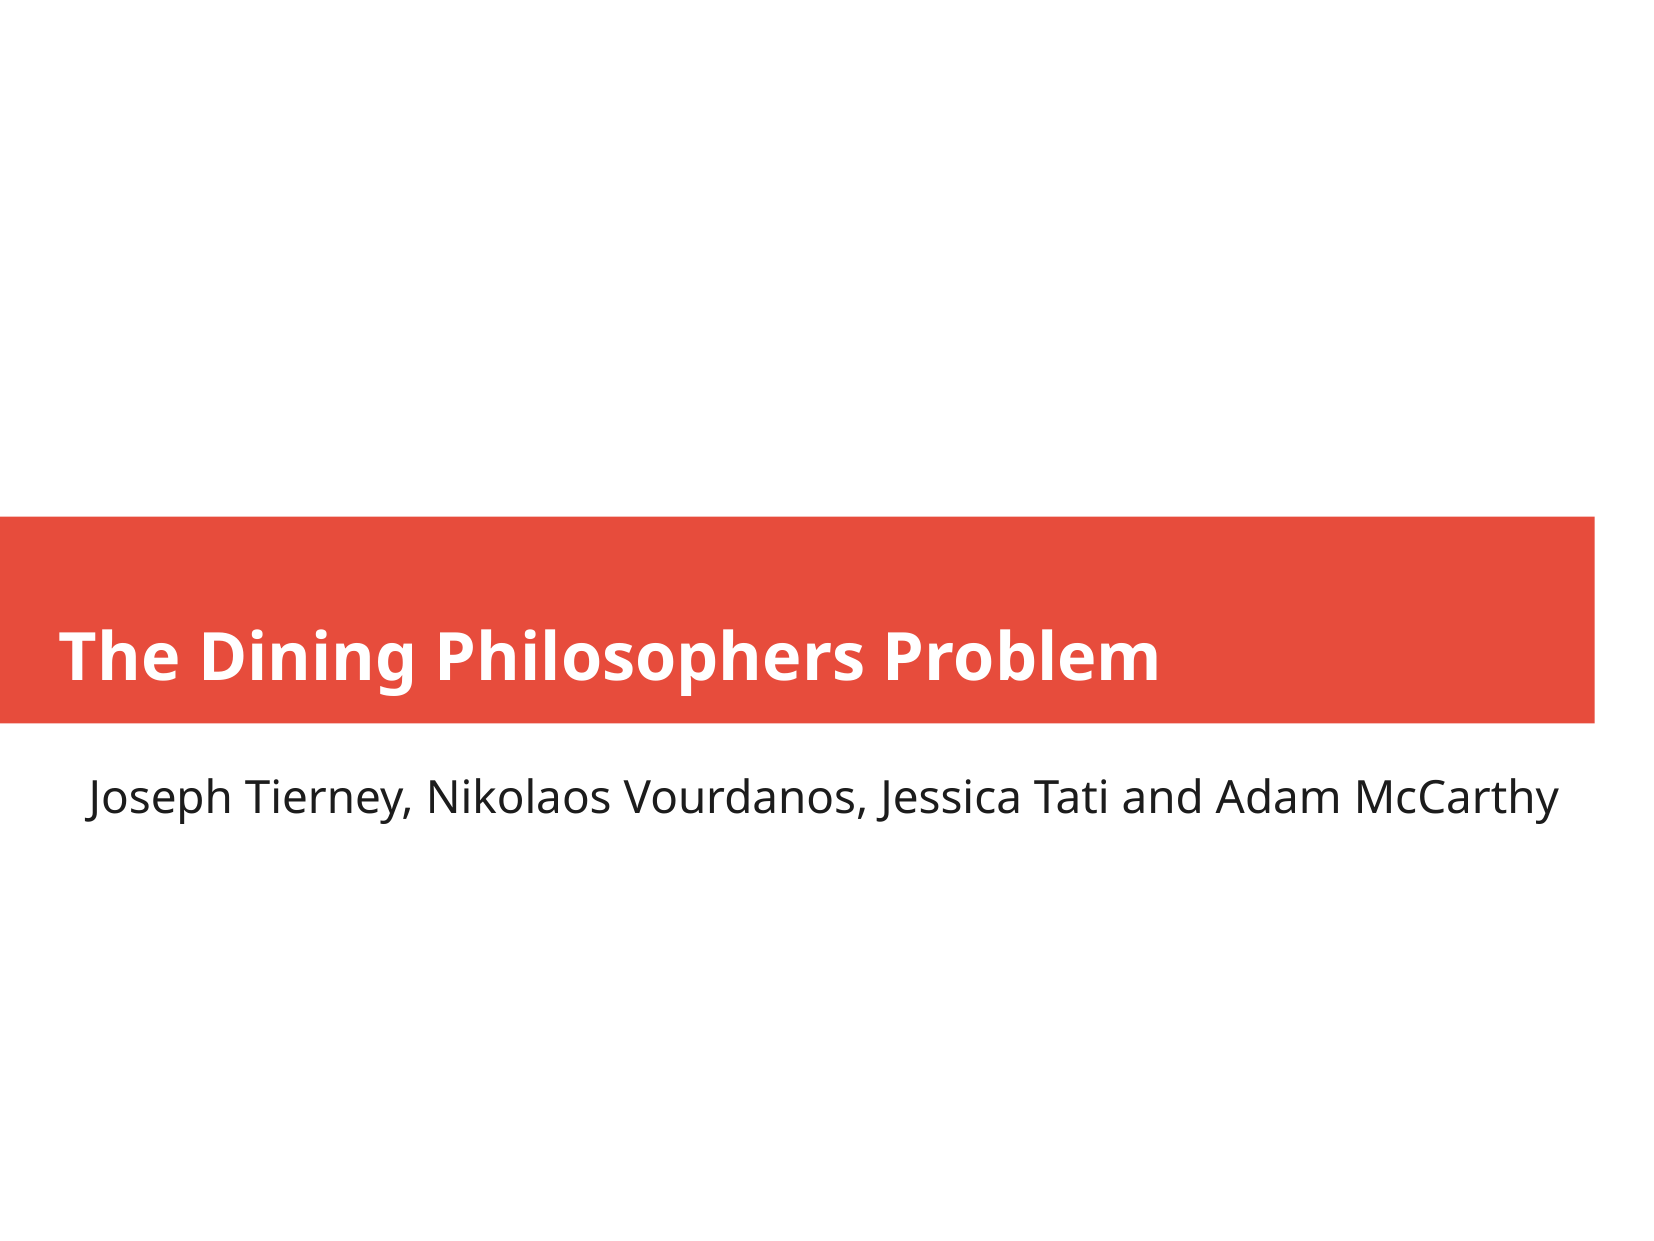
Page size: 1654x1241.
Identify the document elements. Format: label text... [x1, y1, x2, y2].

title The Dining Philosophers Problem [59, 546, 1595, 694]
subtitle Joseph Tierney, Nikolaos Vourdanos, Jessica Tati and Adam McCarthy [88, 767, 1595, 1182]
